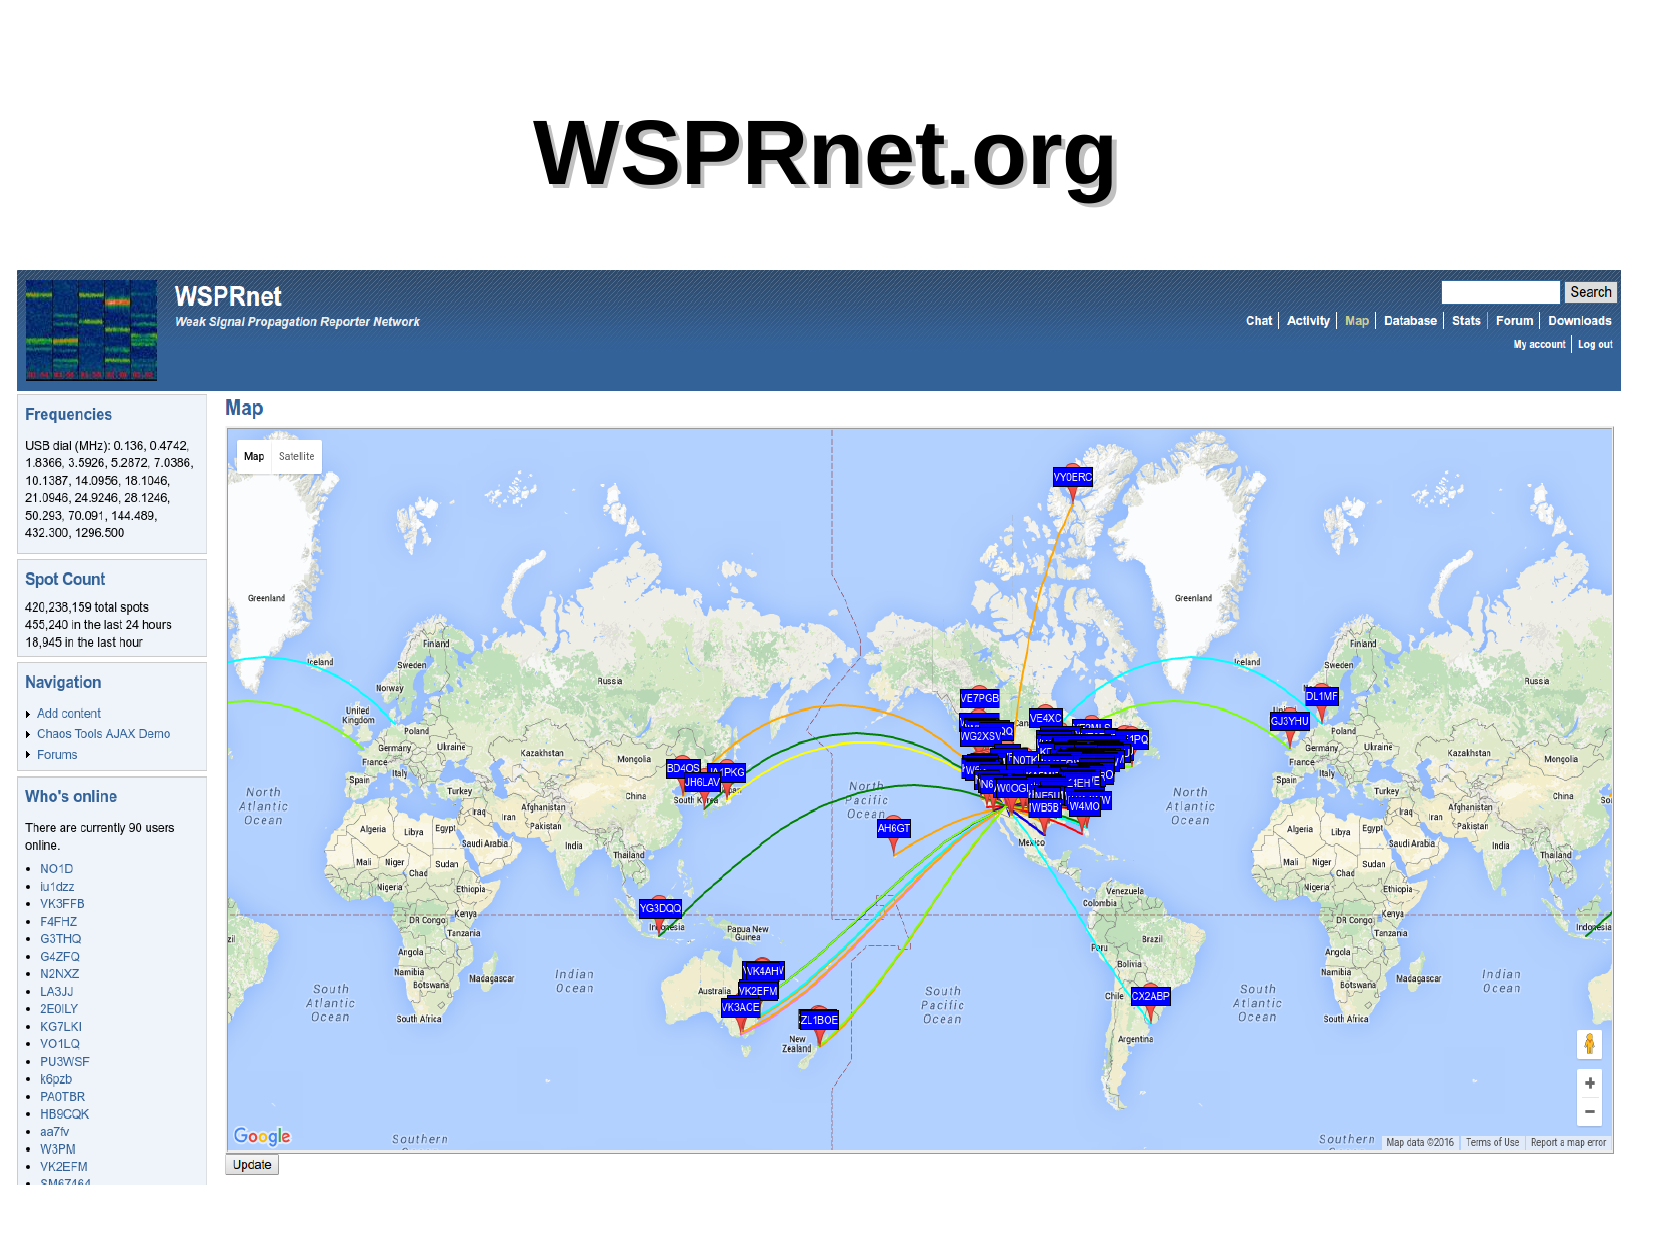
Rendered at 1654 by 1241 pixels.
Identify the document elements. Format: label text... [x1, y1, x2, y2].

picture [15, 269, 1621, 1186]
title WSPRnet.org [82, 49, 1571, 257]
